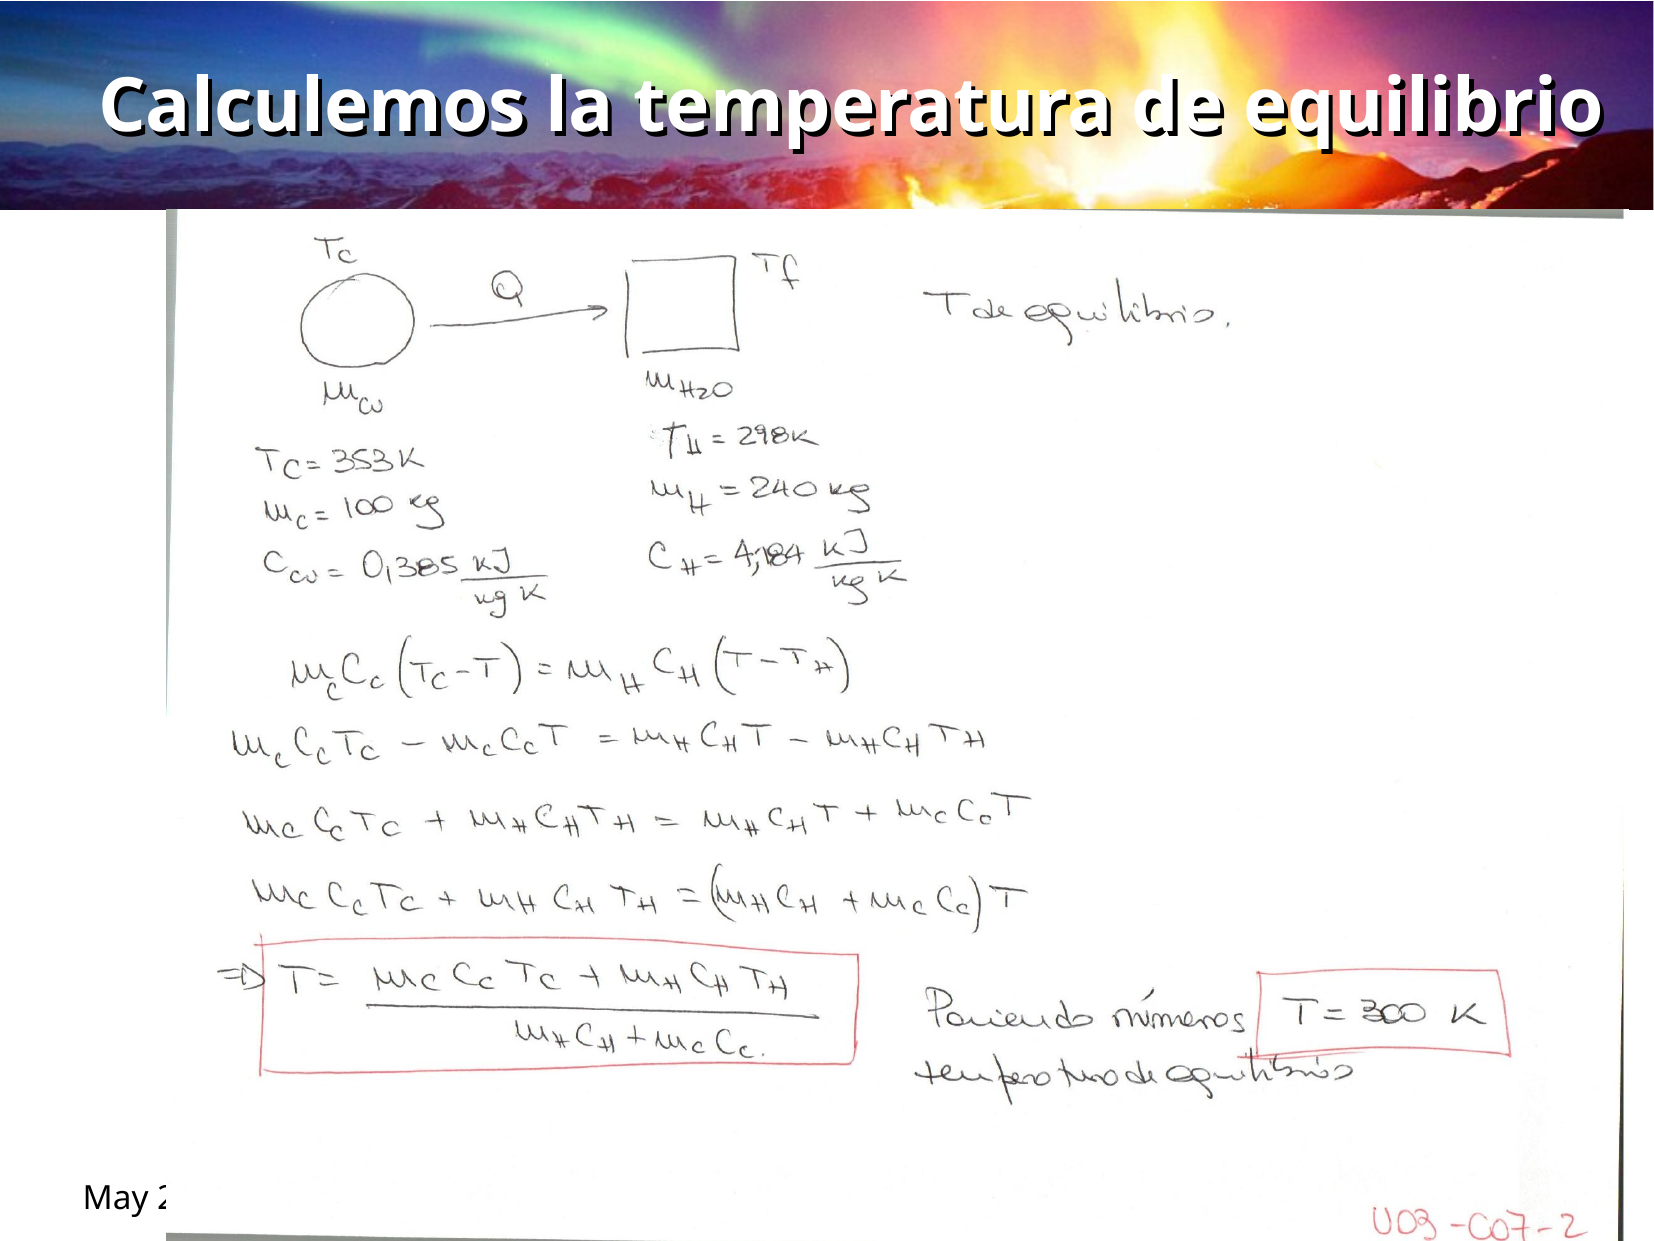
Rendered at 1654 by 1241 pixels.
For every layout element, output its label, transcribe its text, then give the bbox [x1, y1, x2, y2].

title Calculemos la temperatura de equilibrio [45, 15, 1606, 191]
picture [0, 1, 1654, 1241]
